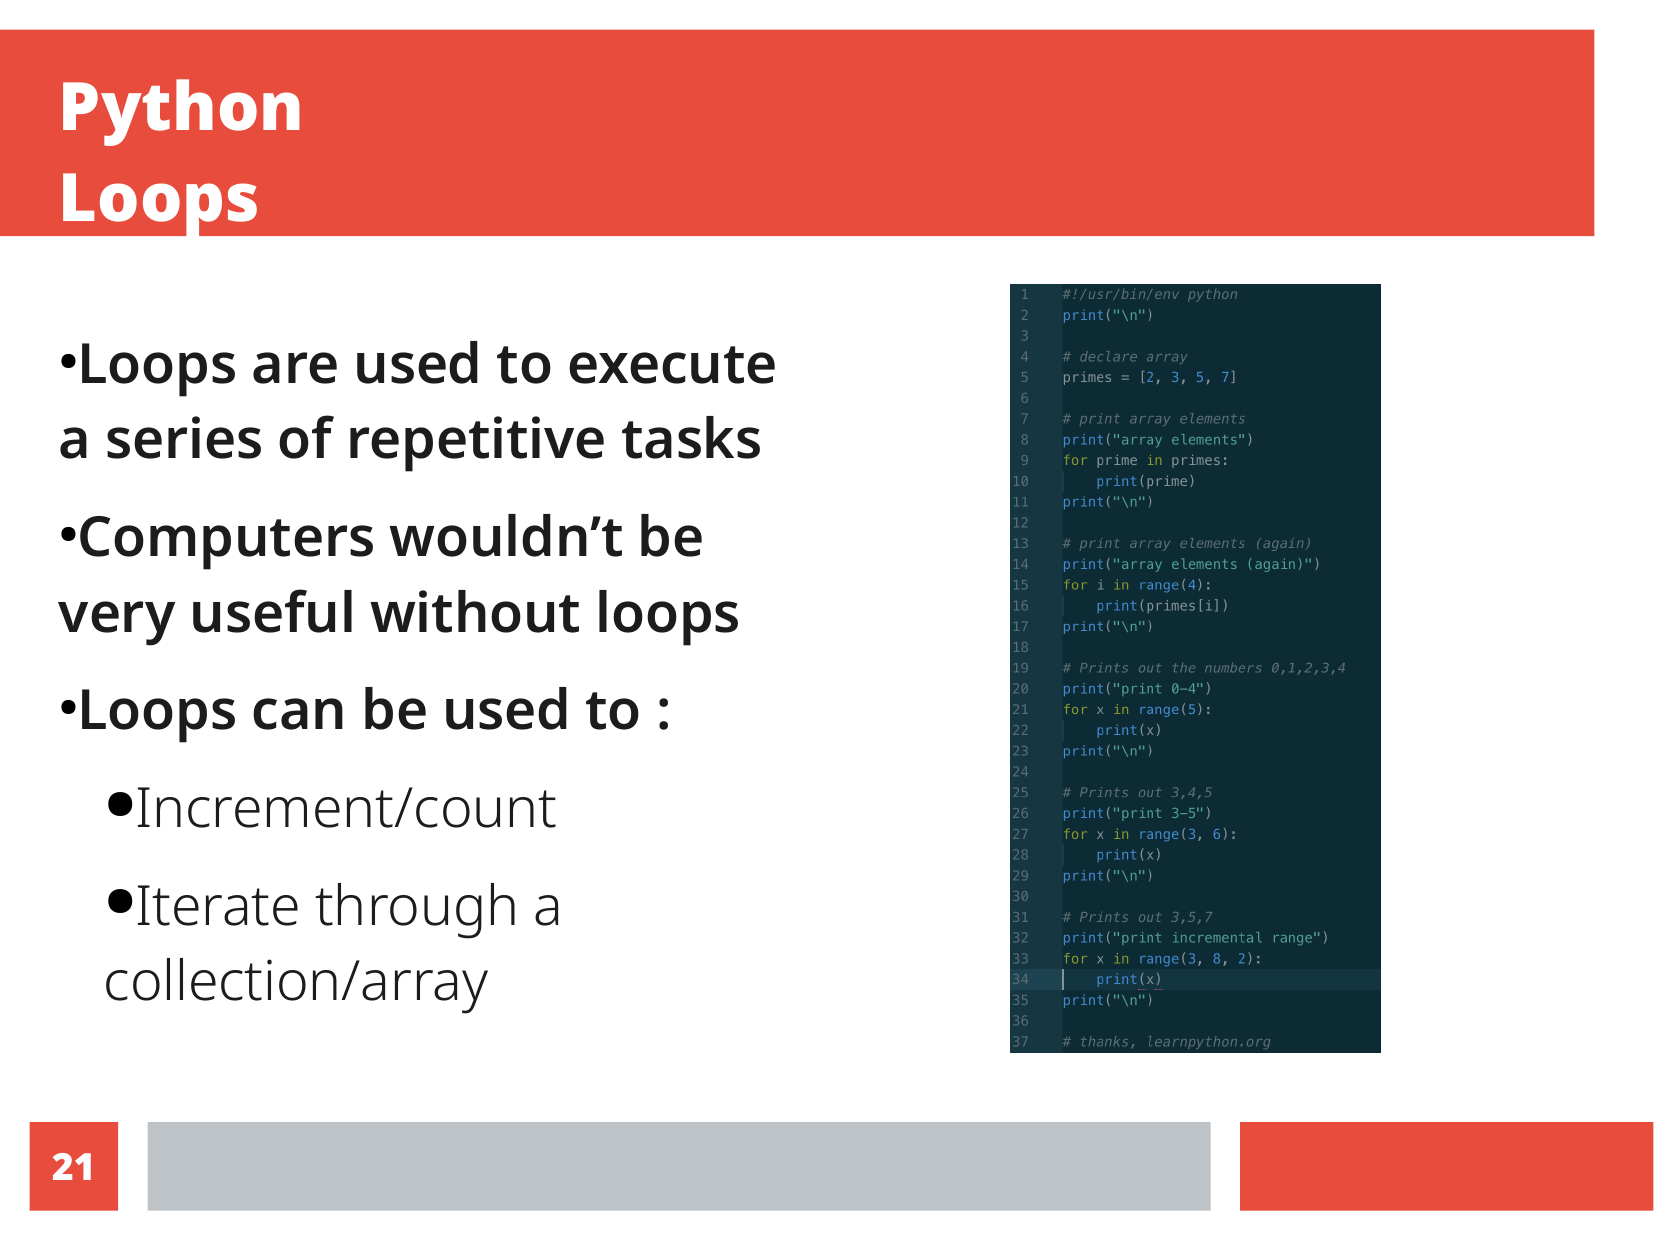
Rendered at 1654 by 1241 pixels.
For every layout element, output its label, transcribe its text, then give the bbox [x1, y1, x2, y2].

picture [1010, 284, 1381, 1053]
list Loops are used to execute a series of repetitive tasks Computers wouldn’t be very useful without loops Loops can be used to : Increment/count Iterate through a collection/array [59, 324, 794, 1093]
title Python Loops [59, 59, 1595, 207]
